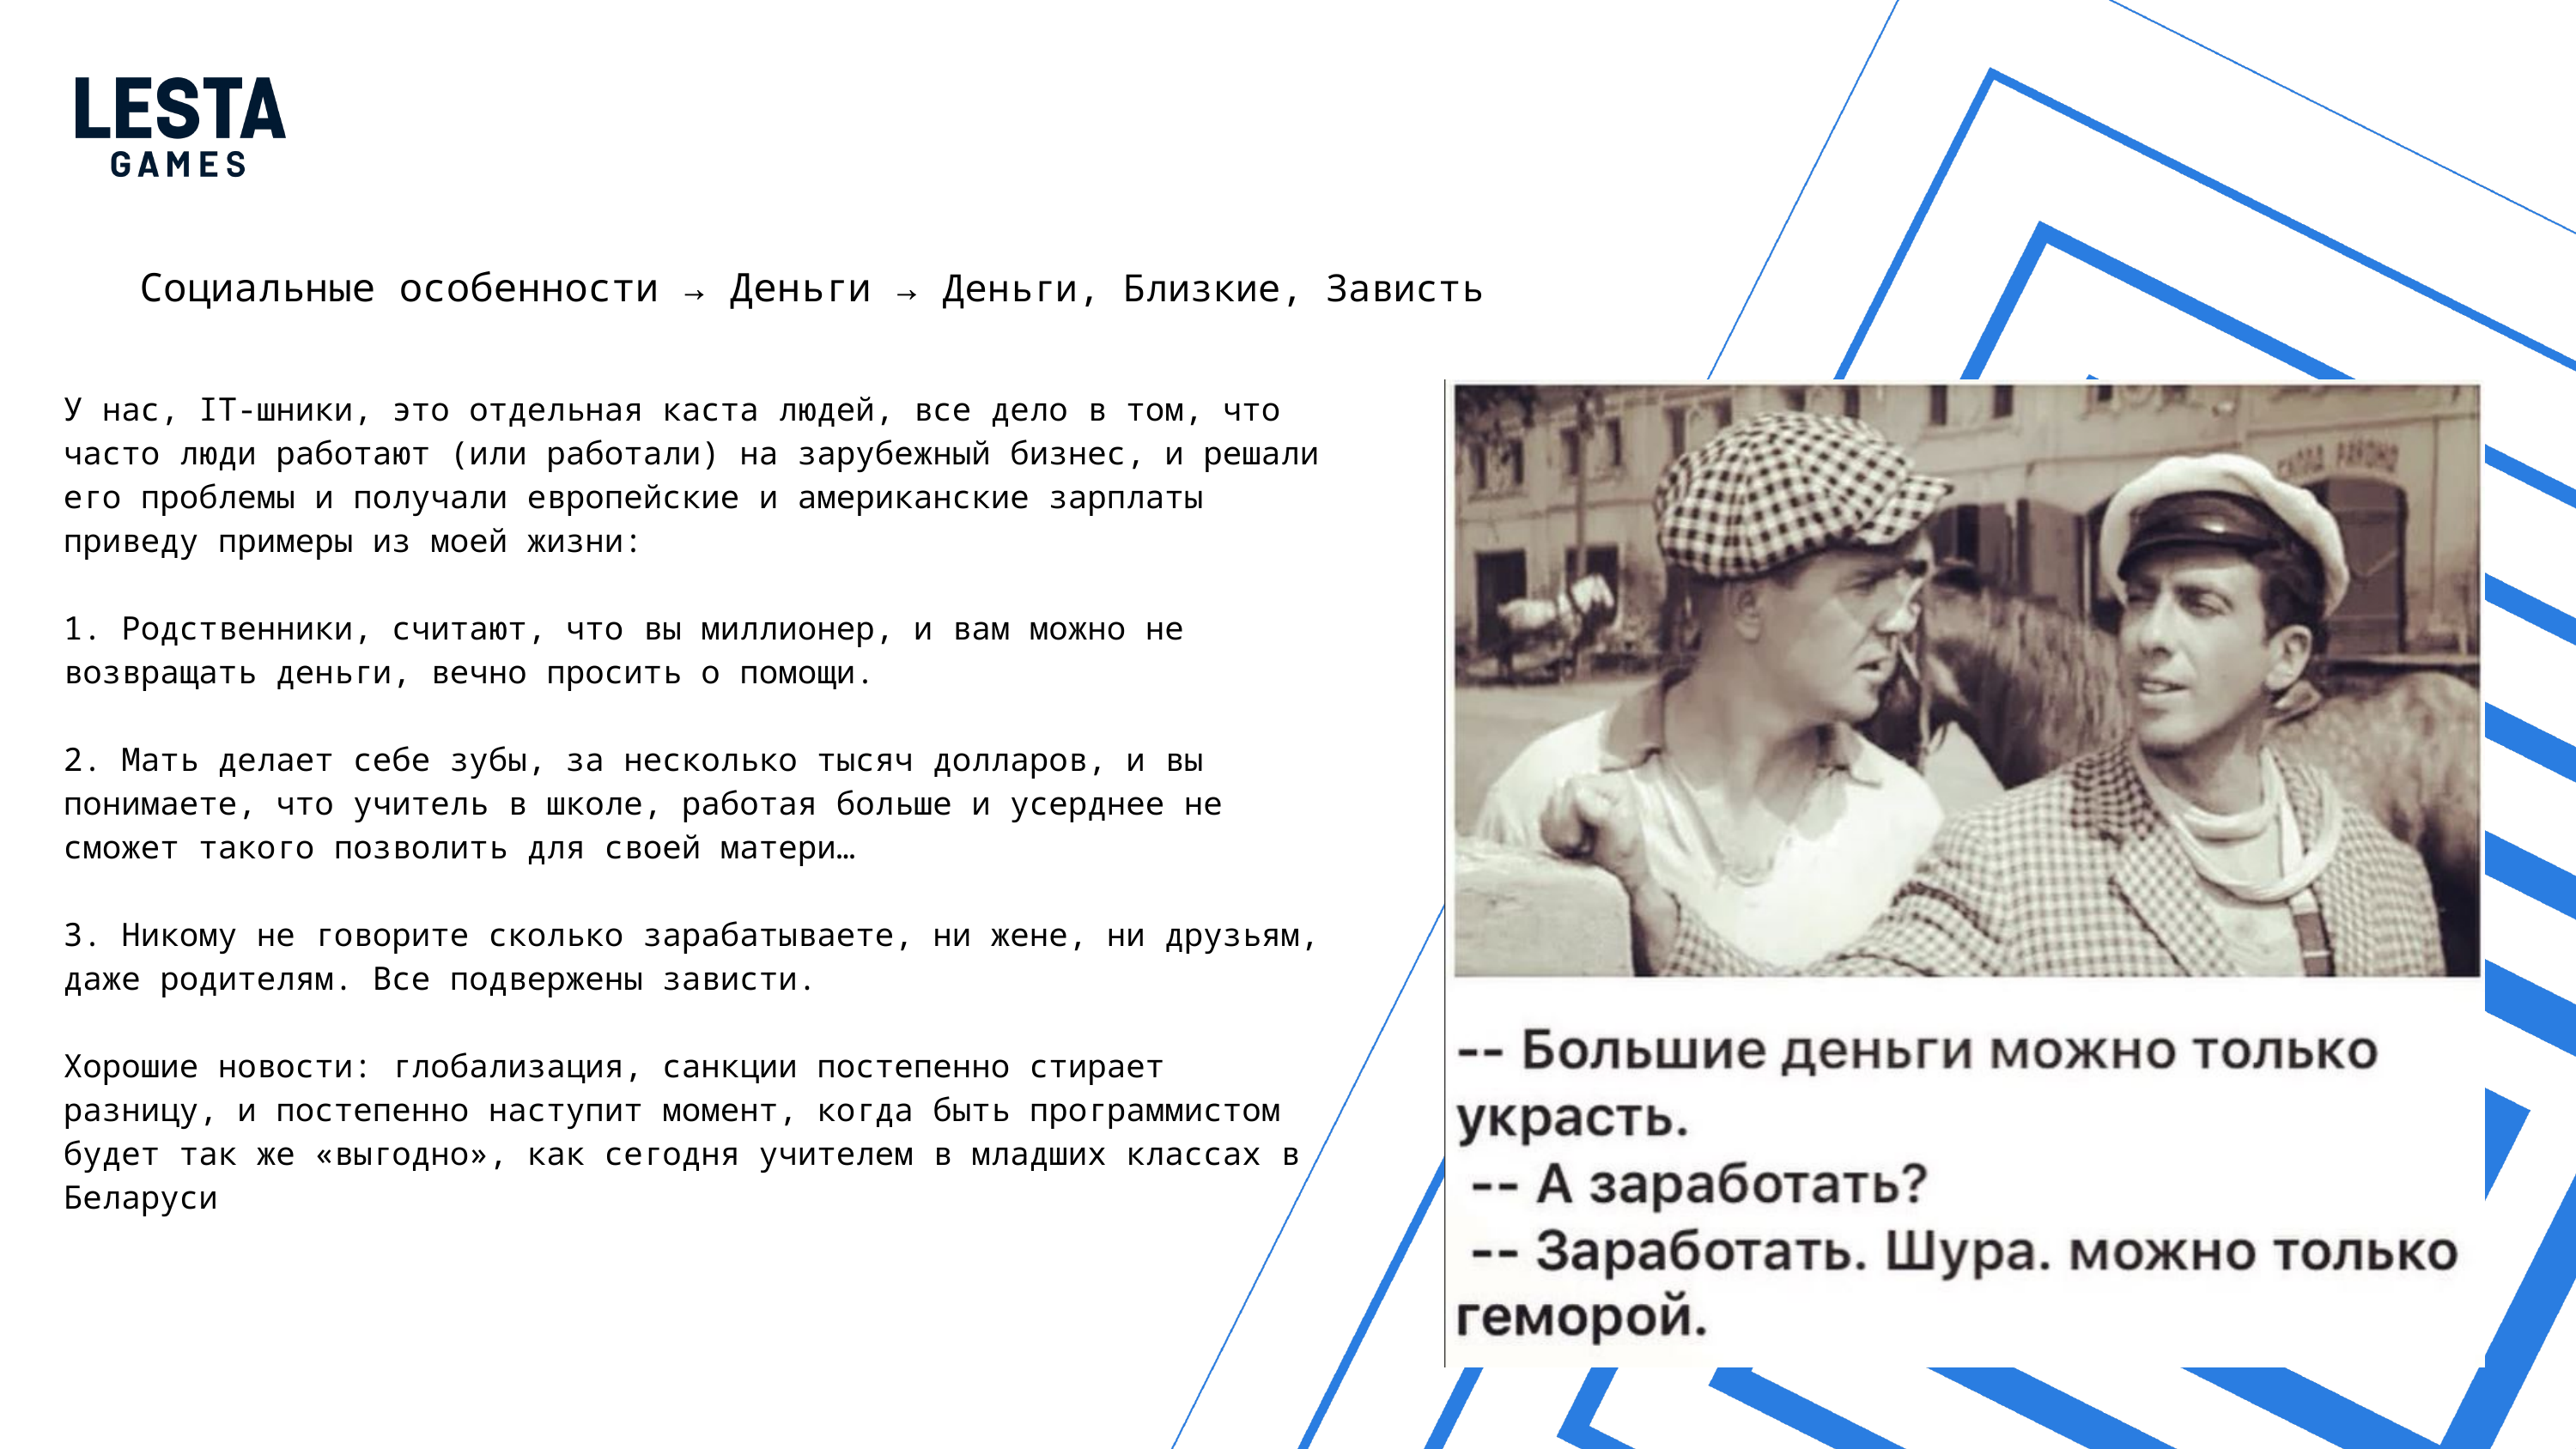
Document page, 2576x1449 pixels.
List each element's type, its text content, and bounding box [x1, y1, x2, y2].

text_box У нас, IT-шники, это отдельная каста людей, все дело в том, что часто люди работают (или работали) на зарубежный бизнес, и решали его проблемы и получали европейские и американские зарплаты приведу примеры из моей жизни: 1. Родственники, считают, что вы миллионер, и вам можно не возвращать деньги, вечно просить о помощи. 2. Мать делает себе зубы, за несколько тысяч долларов, и вы понимаете, что учитель в школе, работая больше и усерднее не сможет такого позволить для своей матери… 3. Никому не говорите сколько зарабатываете, ни жене, ни друзьям, даже родителям. Все подвержены зависти. Хорошие новости: глобализация, санкции постепенно стирает разницу, и постепенно наступит момент, когда быть программистом будет так же «выгодно», как сегодня учителем в младших классах в Беларуси [51, 379, 1344, 1372]
text_box Социальные особенности → Деньги → Деньги, Близкие, Зависть [126, 253, 1497, 318]
picture [1100, 0, 2576, 1449]
picture [76, 77, 286, 178]
